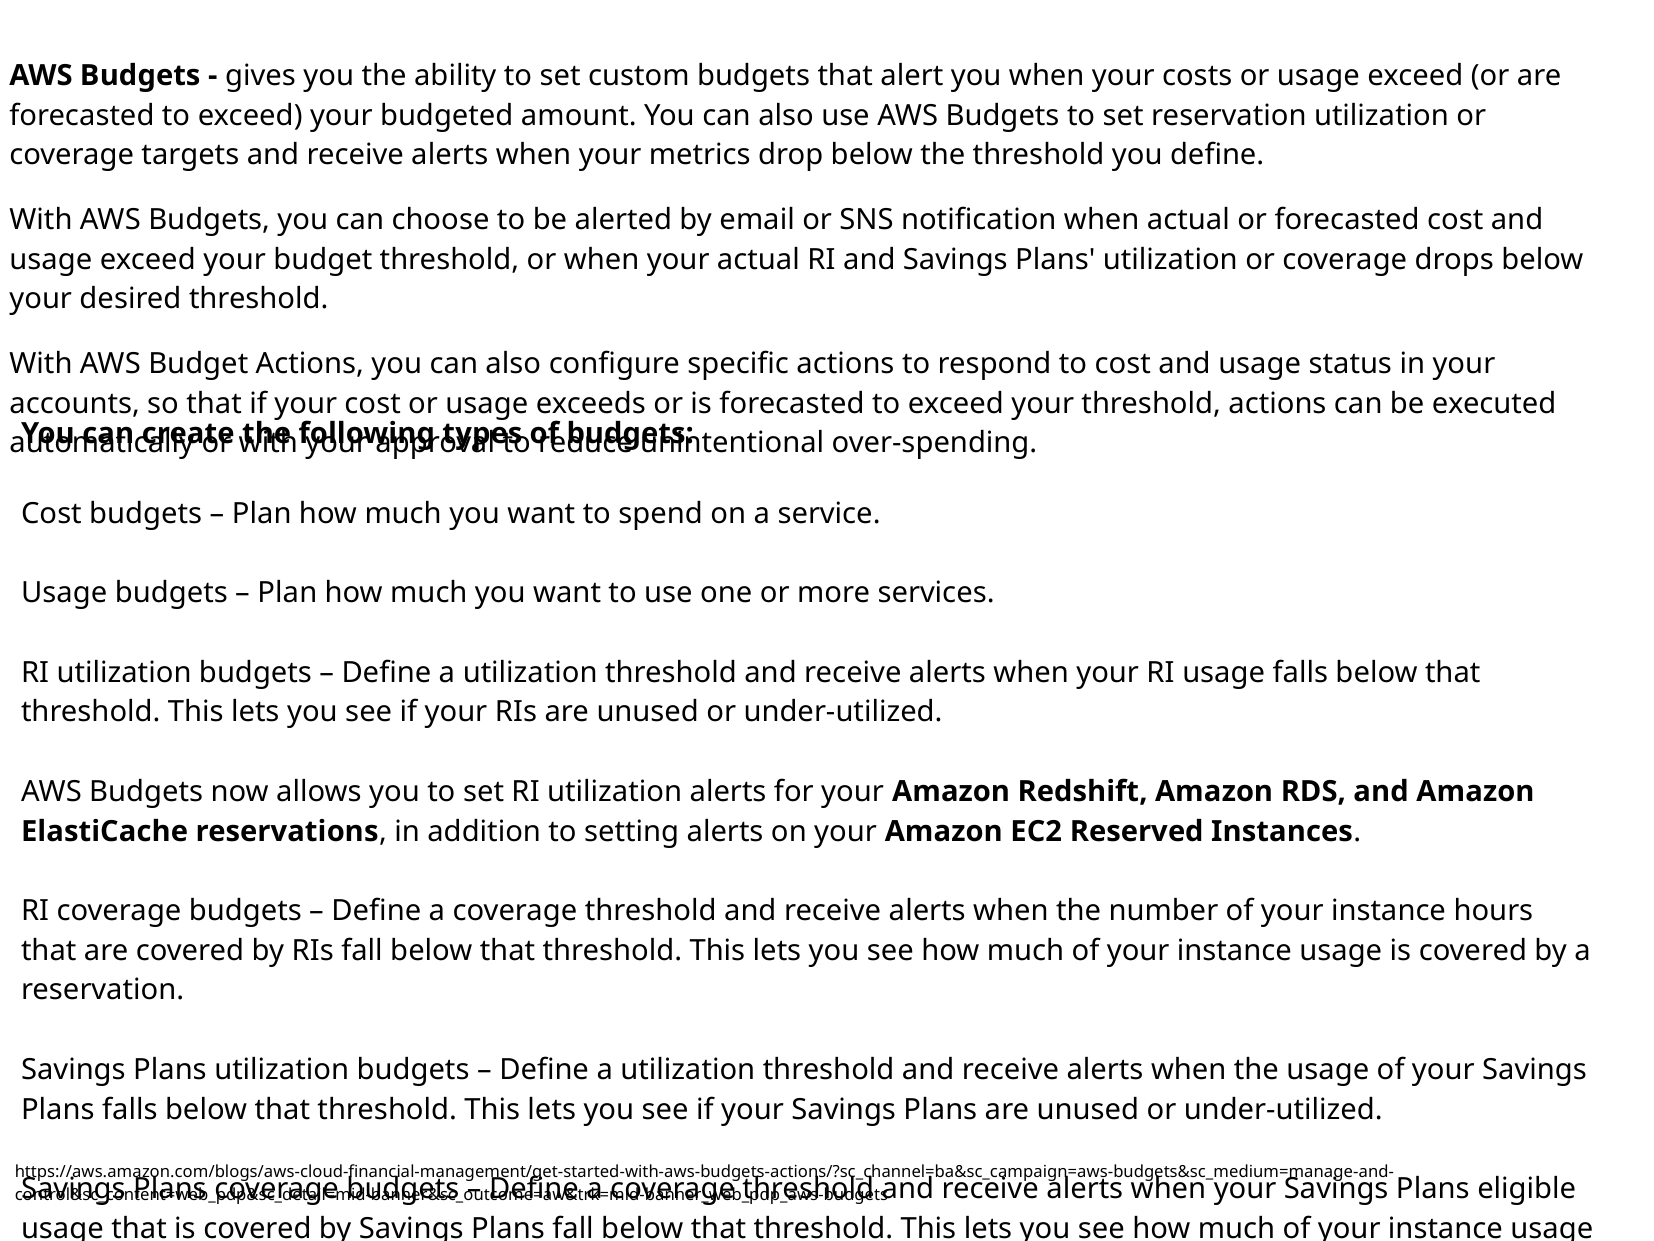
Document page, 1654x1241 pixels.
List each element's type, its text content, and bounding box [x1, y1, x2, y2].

text_box AWS Budgets - gives you the ability to set custom budgets that alert you when your costs or usage exceed (or are forecasted to exceed) your budgeted amount. You can also use AWS Budgets to set reservation utilization or coverage targets and receive alerts when your metrics drop below the threshold you define. With AWS Budgets, you can choose to be alerted by email or SNS notification when actual or forecasted cost and usage exceed your budget threshold, or when your actual RI and Savings Plans' utilization or coverage drops below your desired threshold. With AWS Budget Actions, you can also configure specific actions to respond to cost and usage status in your accounts, so that if your cost or usage exceeds or is forecasted to exceed your threshold, actions can be executed automatically or with your approval to reduce unintentional over-spending. [0, 46, 1621, 361]
text_box You can create the following types of budgets: Cost budgets – Plan how much you want to spend on a service. Usage budgets – Plan how much you want to use one or more services. RI utilization budgets – Define a utilization threshold and receive alerts when your RI usage falls below that threshold. This lets you see if your RIs are unused or under-utilized. AWS Budgets now allows you to set RI utilization alerts for your Amazon Redshift, Amazon RDS, and Amazon ElastiCache reservations, in addition to setting alerts on your Amazon EC2 Reserved Instances. RI coverage budgets – Define a coverage threshold and receive alerts when the number of your instance hours that are covered by RIs fall below that threshold. This lets you see how much of your instance usage is covered by a reservation. Savings Plans utilization budgets – Define a utilization threshold and receive alerts when the usage of your Savings Plans falls below that threshold. This lets you see if your Savings Plans are unused or under-utilized. Savings Plans coverage budgets – Define a coverage threshold and receive alerts when your Savings Plans eligible usage that is covered by Savings Plans fall below that threshold. This lets you see how much of your instance usage is covered by Savings Plans. [6, 405, 1612, 1066]
text_box https://aws.amazon.com/blogs/aws-cloud-financial-management/get-started-with-aws-budgets-actions/?sc_channel=ba&sc_campaign=aws-budgets&sc_medium=manage-and-control&sc_content=web_pdp&sc_detail=mid-banner&sc_outcome=aw&trk=mid-banner_web_pdp_aws-budgets [0, 1152, 1621, 1204]
